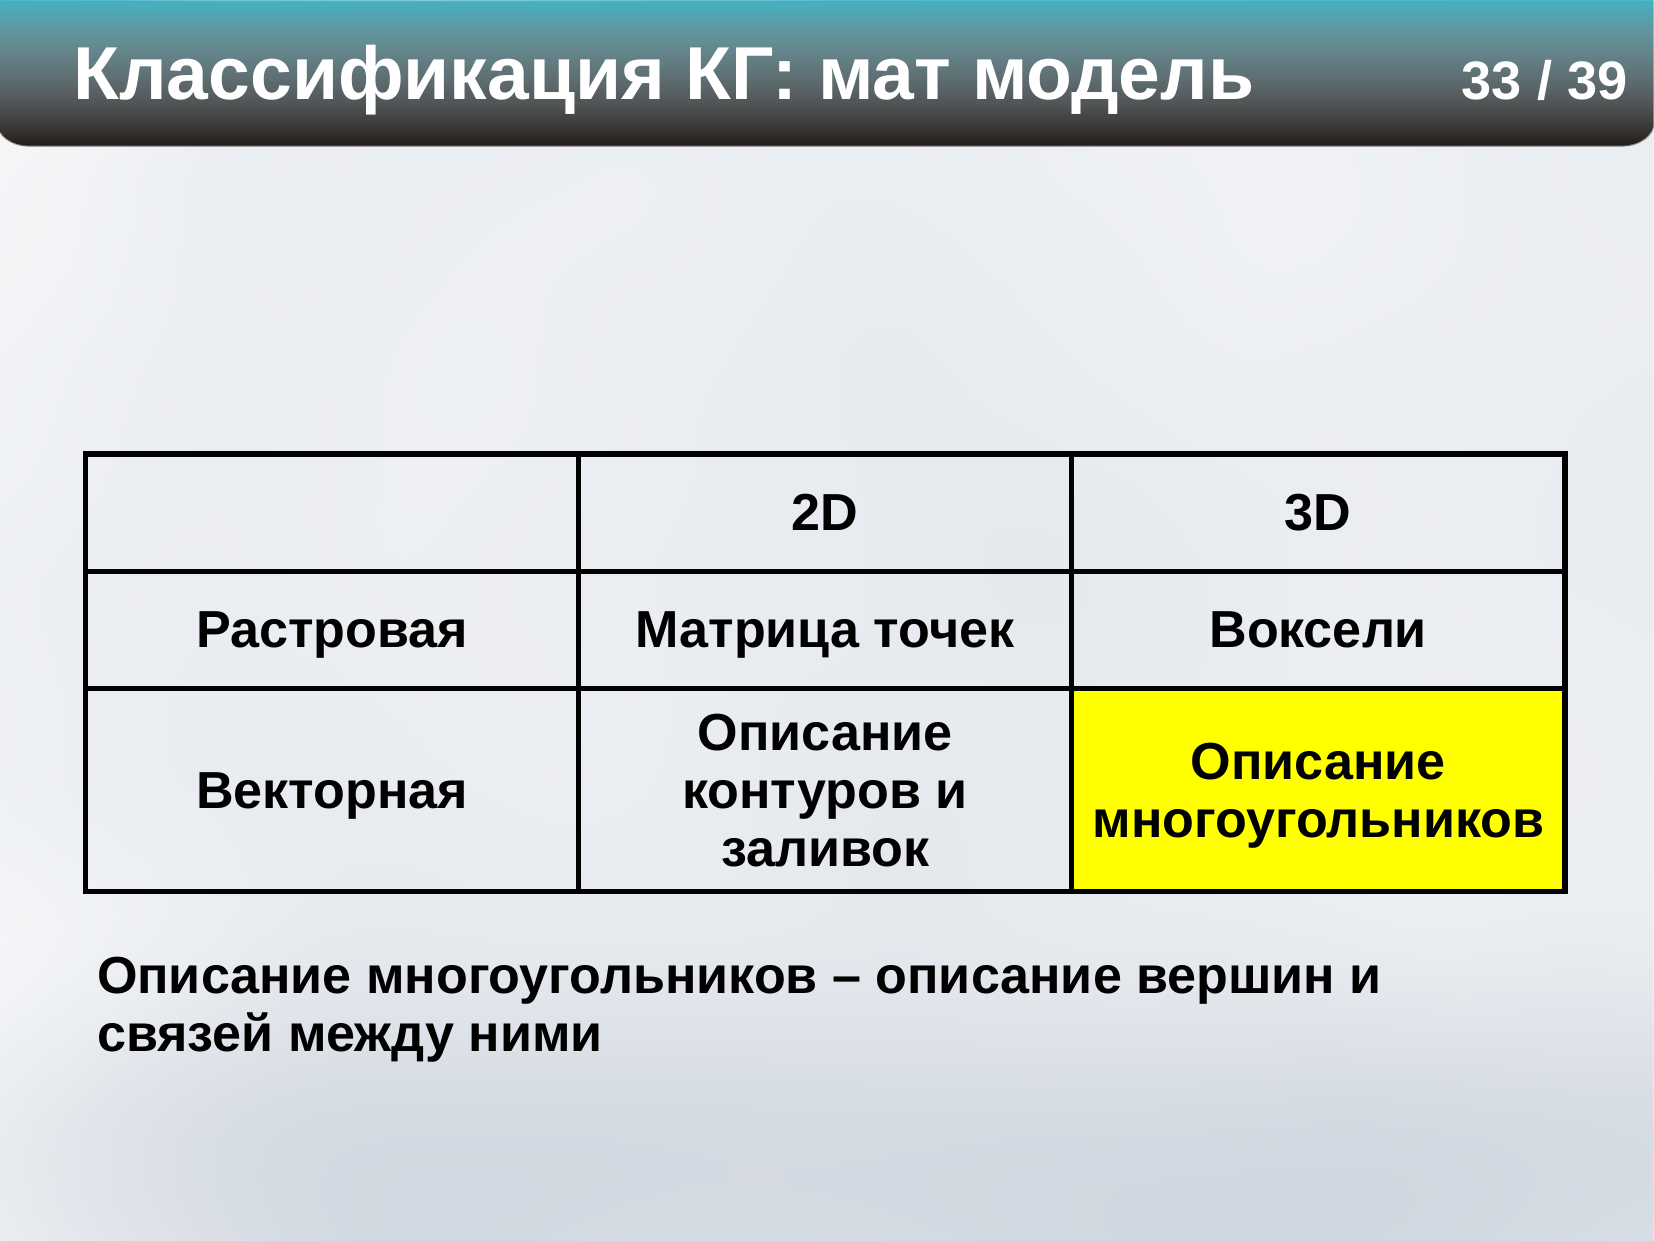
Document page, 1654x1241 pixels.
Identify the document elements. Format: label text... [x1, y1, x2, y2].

table_cell Растровая [88, 574, 576, 686]
table_cell Матрица точек [581, 574, 1069, 686]
text_box Описание многоугольников – описание вершин и связей между ними [82, 939, 1559, 1071]
table_cell Описание контуров и заливок [581, 691, 1069, 889]
text_box <number> / 39 [1446, 42, 1654, 179]
table_cell Описание многоугольников [1074, 691, 1562, 889]
picture [0, 0, 1654, 1241]
table_header [88, 457, 576, 569]
text_box Классификация КГ: мат модель [59, 23, 1300, 123]
table_cell Векторная [88, 691, 576, 889]
table_header 3D [1074, 457, 1562, 569]
table_header 2D [581, 457, 1069, 569]
table_cell Воксели [1074, 574, 1562, 686]
